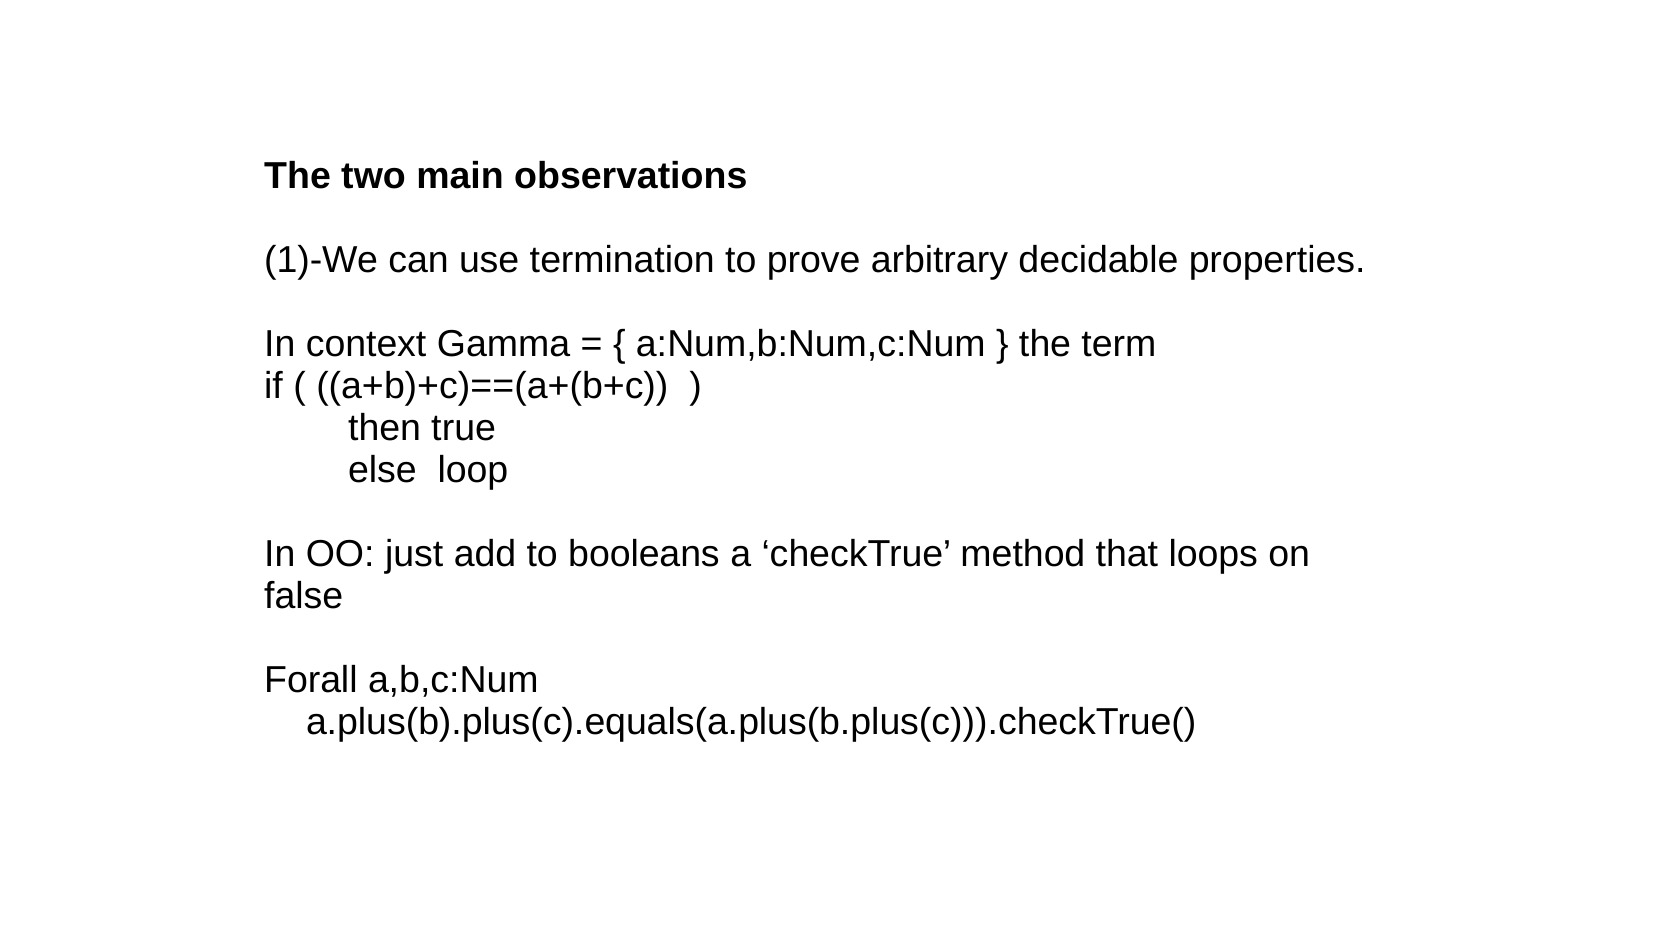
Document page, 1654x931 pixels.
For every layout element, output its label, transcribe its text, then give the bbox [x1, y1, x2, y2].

text_box The two main observations (1)-We can use termination to prove arbitrary decidable properties. In context Gamma = { a:Num,b:Num,c:Num } the term if ( ((a+b)+c)==(a+(b+c)) ) then true else loop In OO: just add to booleans a ‘checkTrue’ method that loops on false Forall a,b,c:Num a.plus(b).plus(c).equals(a.plus(b.plus(c))).checkTrue() [249, 146, 1413, 750]
